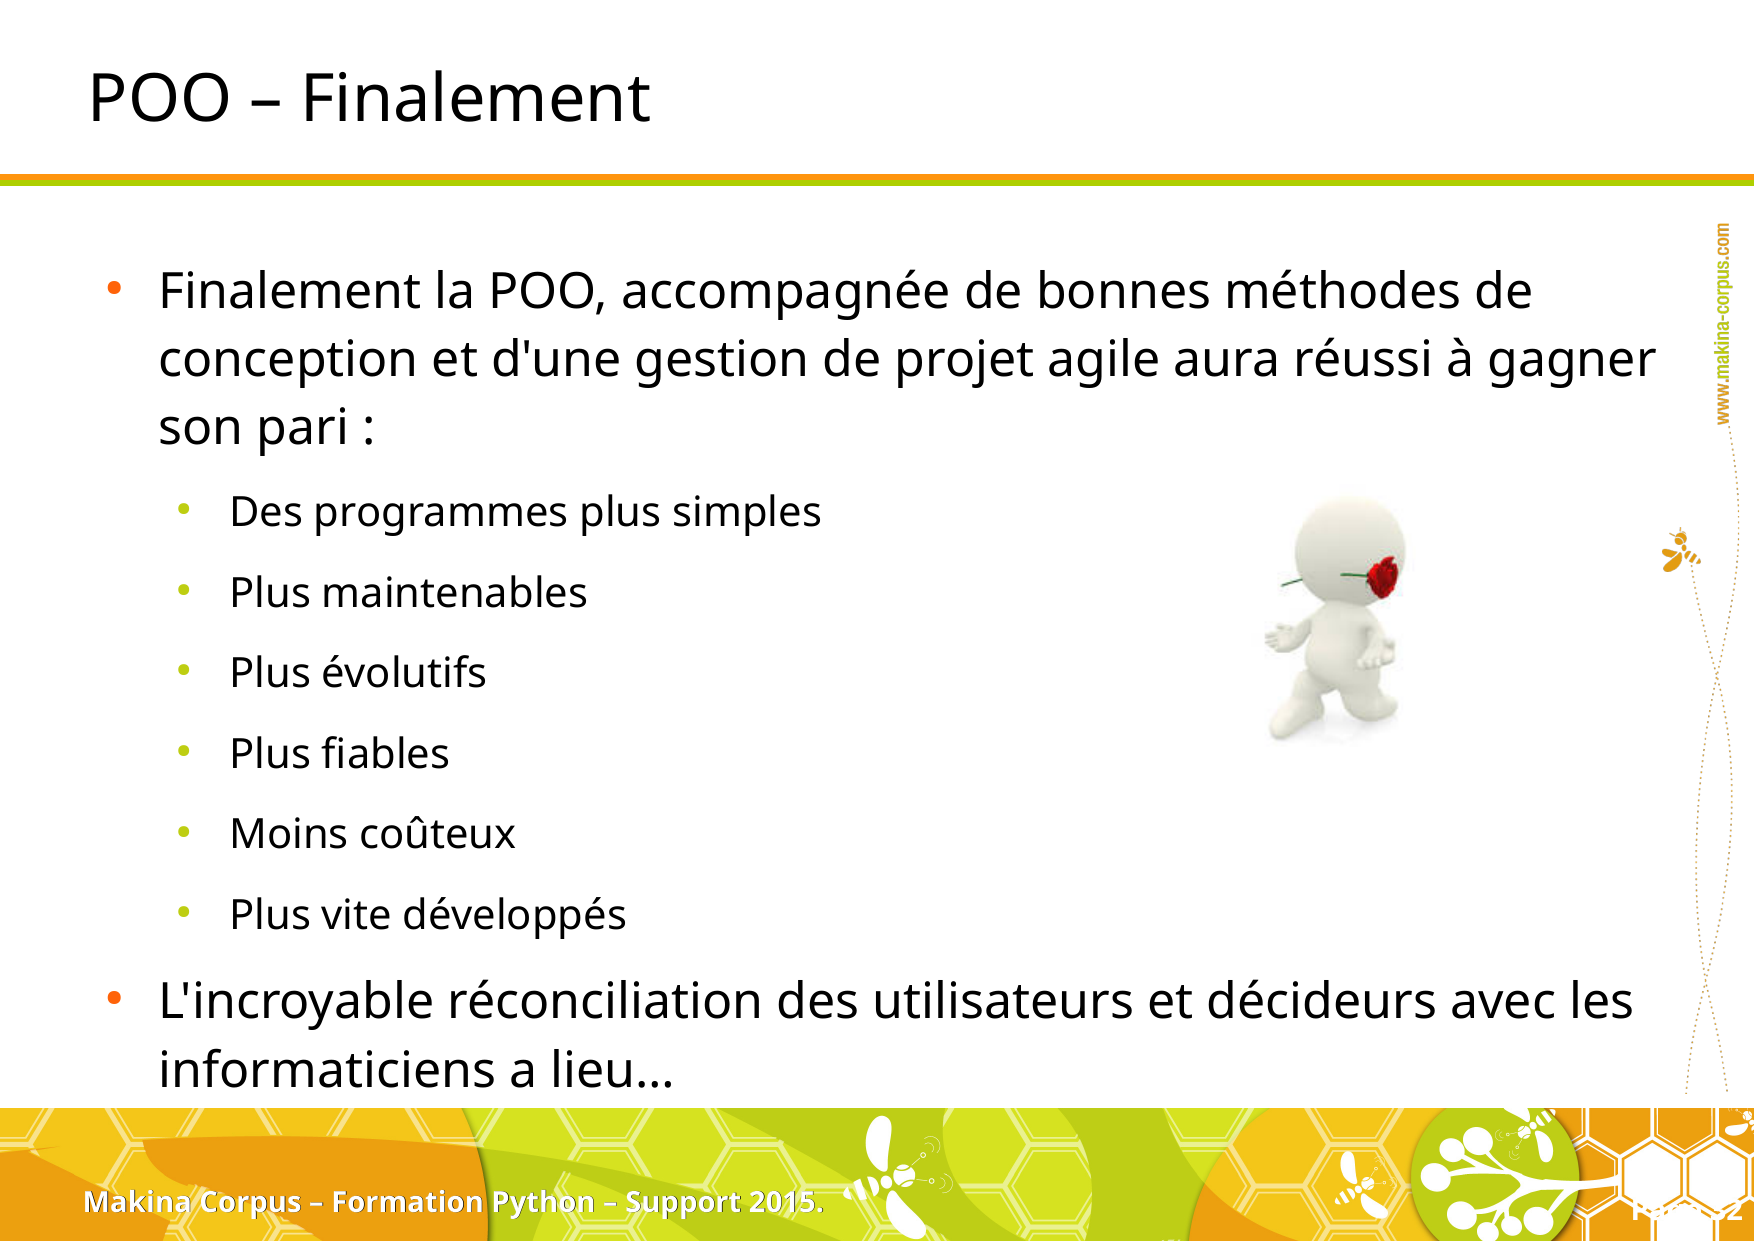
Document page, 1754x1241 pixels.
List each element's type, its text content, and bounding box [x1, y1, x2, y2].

picture [0, 1108, 1754, 1241]
picture [1240, 484, 1441, 750]
title POO – Finalement [87, 31, 1667, 160]
picture [1639, 203, 1754, 1093]
list Finalement la POO, accompagnée de bonnes méthodes de conception et d'une gestion de projet agile aura réussi à gagner son pari : Des programmes plus simples Plus maintenables Plus évolutifs Plus fiables Moins coûteux Plus vite développés L'incroyable réconciliation des utilisateurs et décideurs avec les informaticiens a lieu… [87, 254, 1667, 983]
